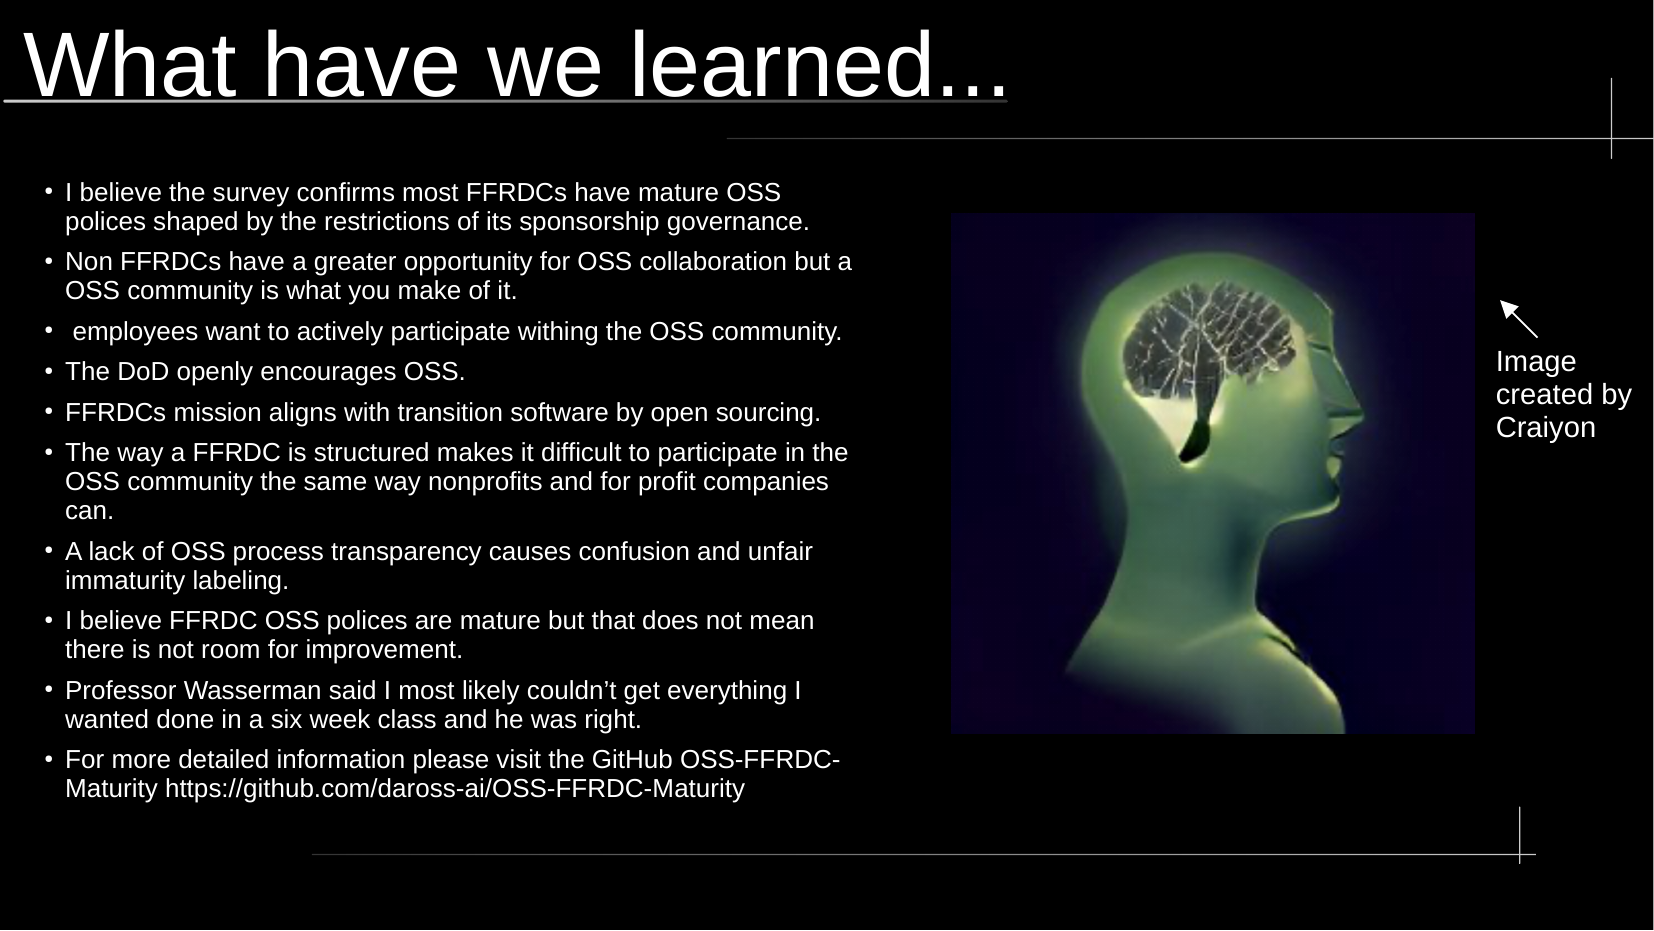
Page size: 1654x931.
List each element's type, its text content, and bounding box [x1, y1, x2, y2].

picture [951, 213, 1475, 734]
title What have we learned... [23, 11, 1589, 119]
text_box Image created by Craiyon [1481, 337, 1654, 451]
list I believe the survey confirms most FFRDCs have mature OSS polices shaped by the restrictions of its sponsorship governance. Non FFRDCs have a greater opportunity for OSS collaboration but a OSS community is what you make of it. employees want to actively participate withing the OSS community. The DoD openly encourages OSS. FFRDCs mission aligns with transition software by open sourcing. The way a FFRDC is structured makes it difficult to participate in the OSS community the same way nonprofits and for profit companies can. A lack of OSS process transparency causes confusion and unfair immaturity labeling. I believe FFRDC OSS polices are mature but that does not mean there is not room for improvement. Professor Wasserman said I most likely couldn’t get everything I wanted done in a six week class and he was right. For more detailed information please visit the GitHub OSS-FFRDC-Maturity https://github.com/daross-ai/OSS-FFRDC-Maturity [37, 177, 855, 816]
